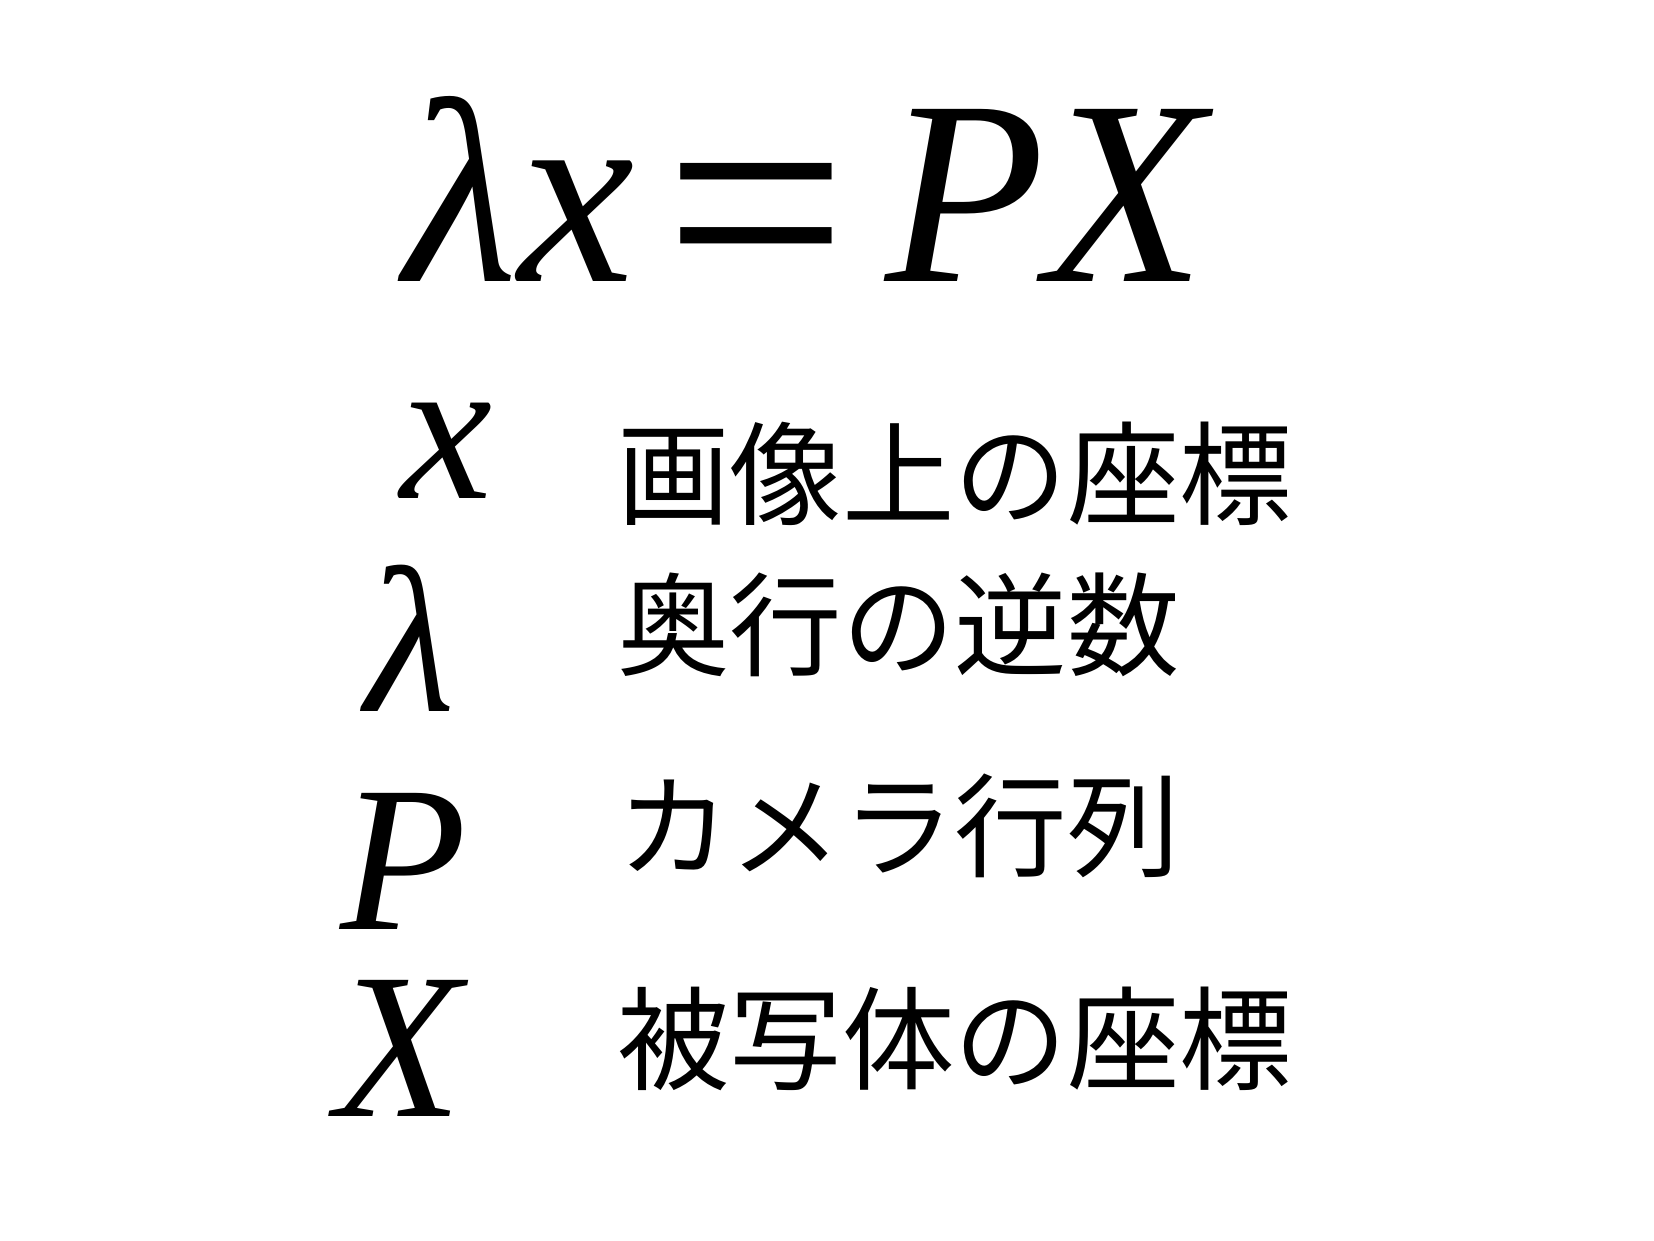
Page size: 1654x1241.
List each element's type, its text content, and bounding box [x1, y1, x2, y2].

text_box 画像上の座標 [602, 356, 1394, 507]
text_box 被写体の座標 [602, 921, 1394, 1144]
text_box 奥行の逆数 [602, 507, 1394, 708]
chart [306, 47, 1259, 1161]
text_box カメラ行列 [602, 708, 1394, 921]
